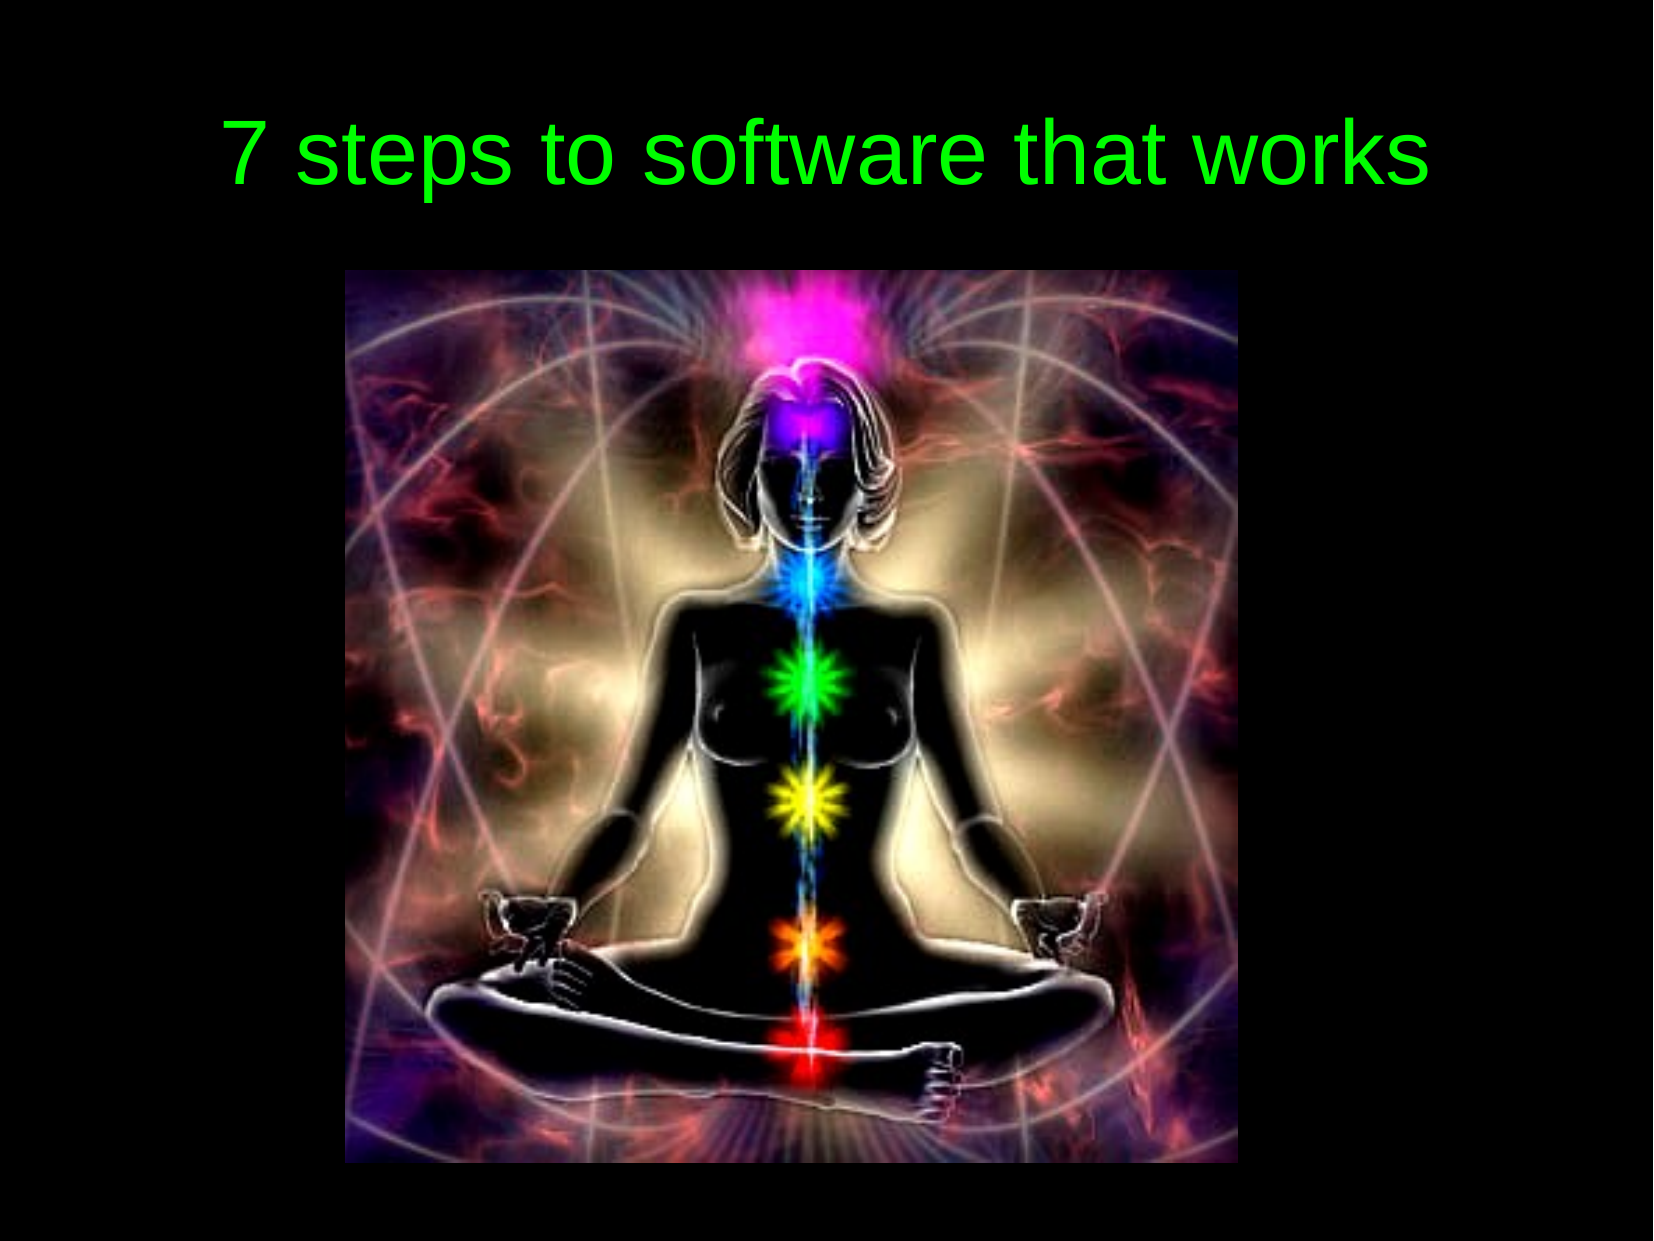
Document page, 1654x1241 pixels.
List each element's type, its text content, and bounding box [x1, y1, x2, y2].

title 7 steps to software that works [82, 49, 1571, 257]
picture [345, 270, 1238, 1163]
